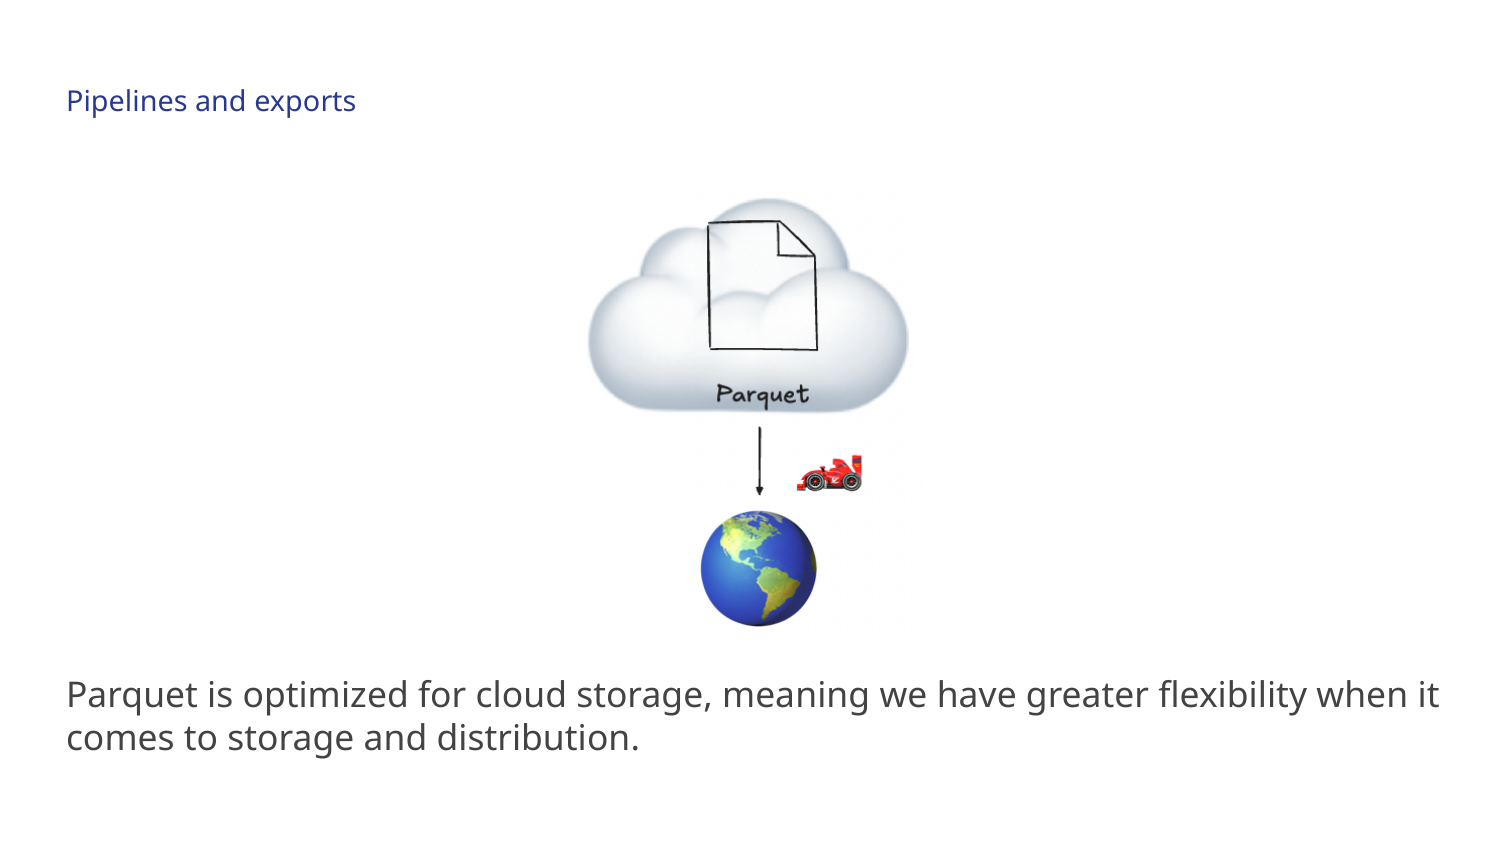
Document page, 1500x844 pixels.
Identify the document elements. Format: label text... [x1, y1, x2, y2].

title Pipelines and exports [51, 67, 1449, 167]
text_box Parquet is optimized for cloud storage, meaning we have greater flexibility when it comes to storage and distribution. [51, 657, 1475, 793]
picture [576, 191, 924, 633]
